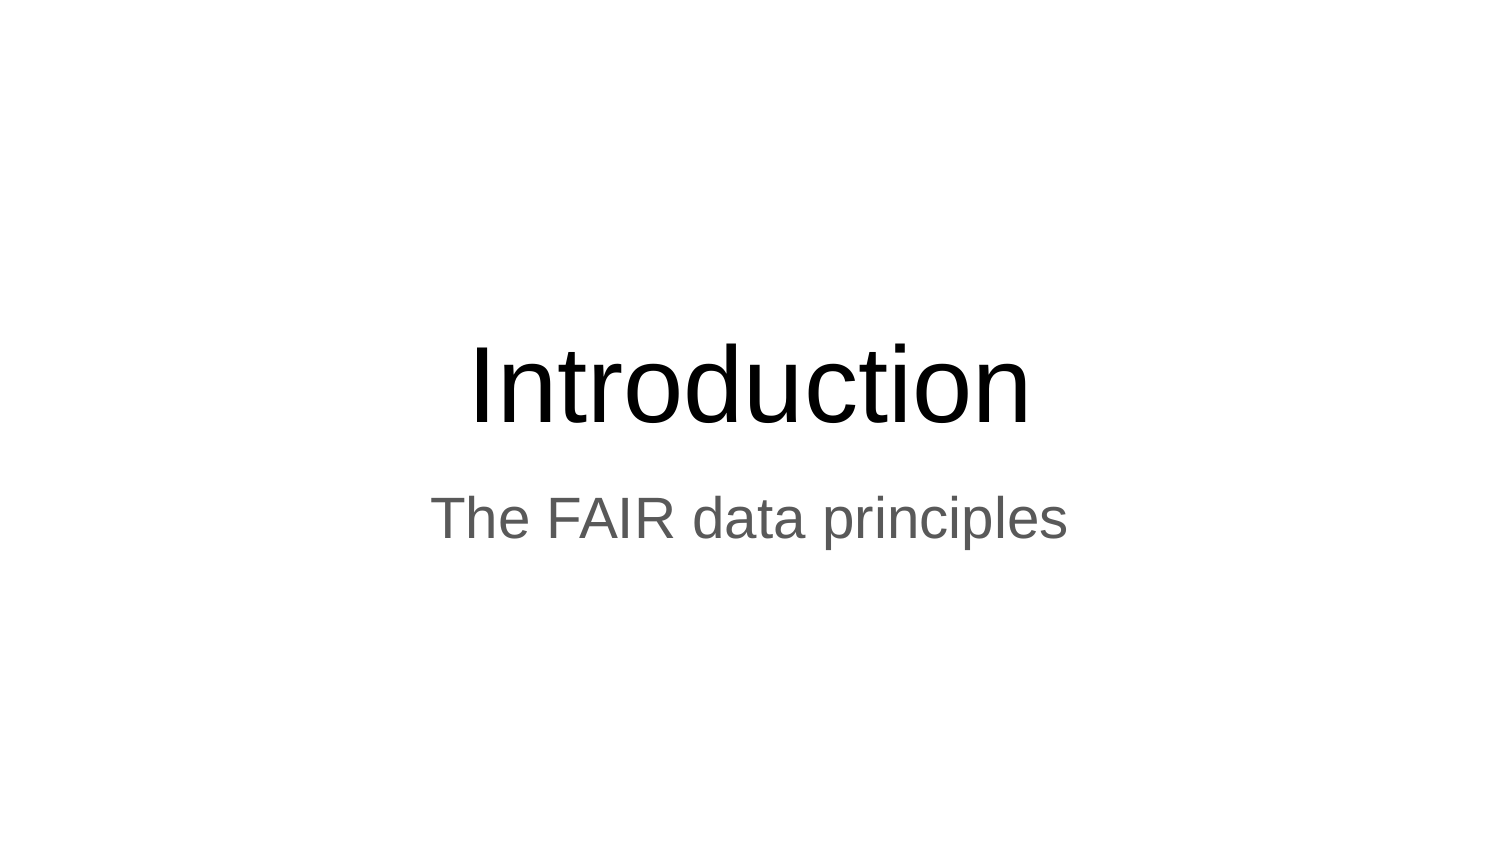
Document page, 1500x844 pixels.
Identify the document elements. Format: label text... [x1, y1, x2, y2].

subtitle The FAIR data principles [51, 464, 1449, 595]
title Introduction [51, 122, 1449, 459]
